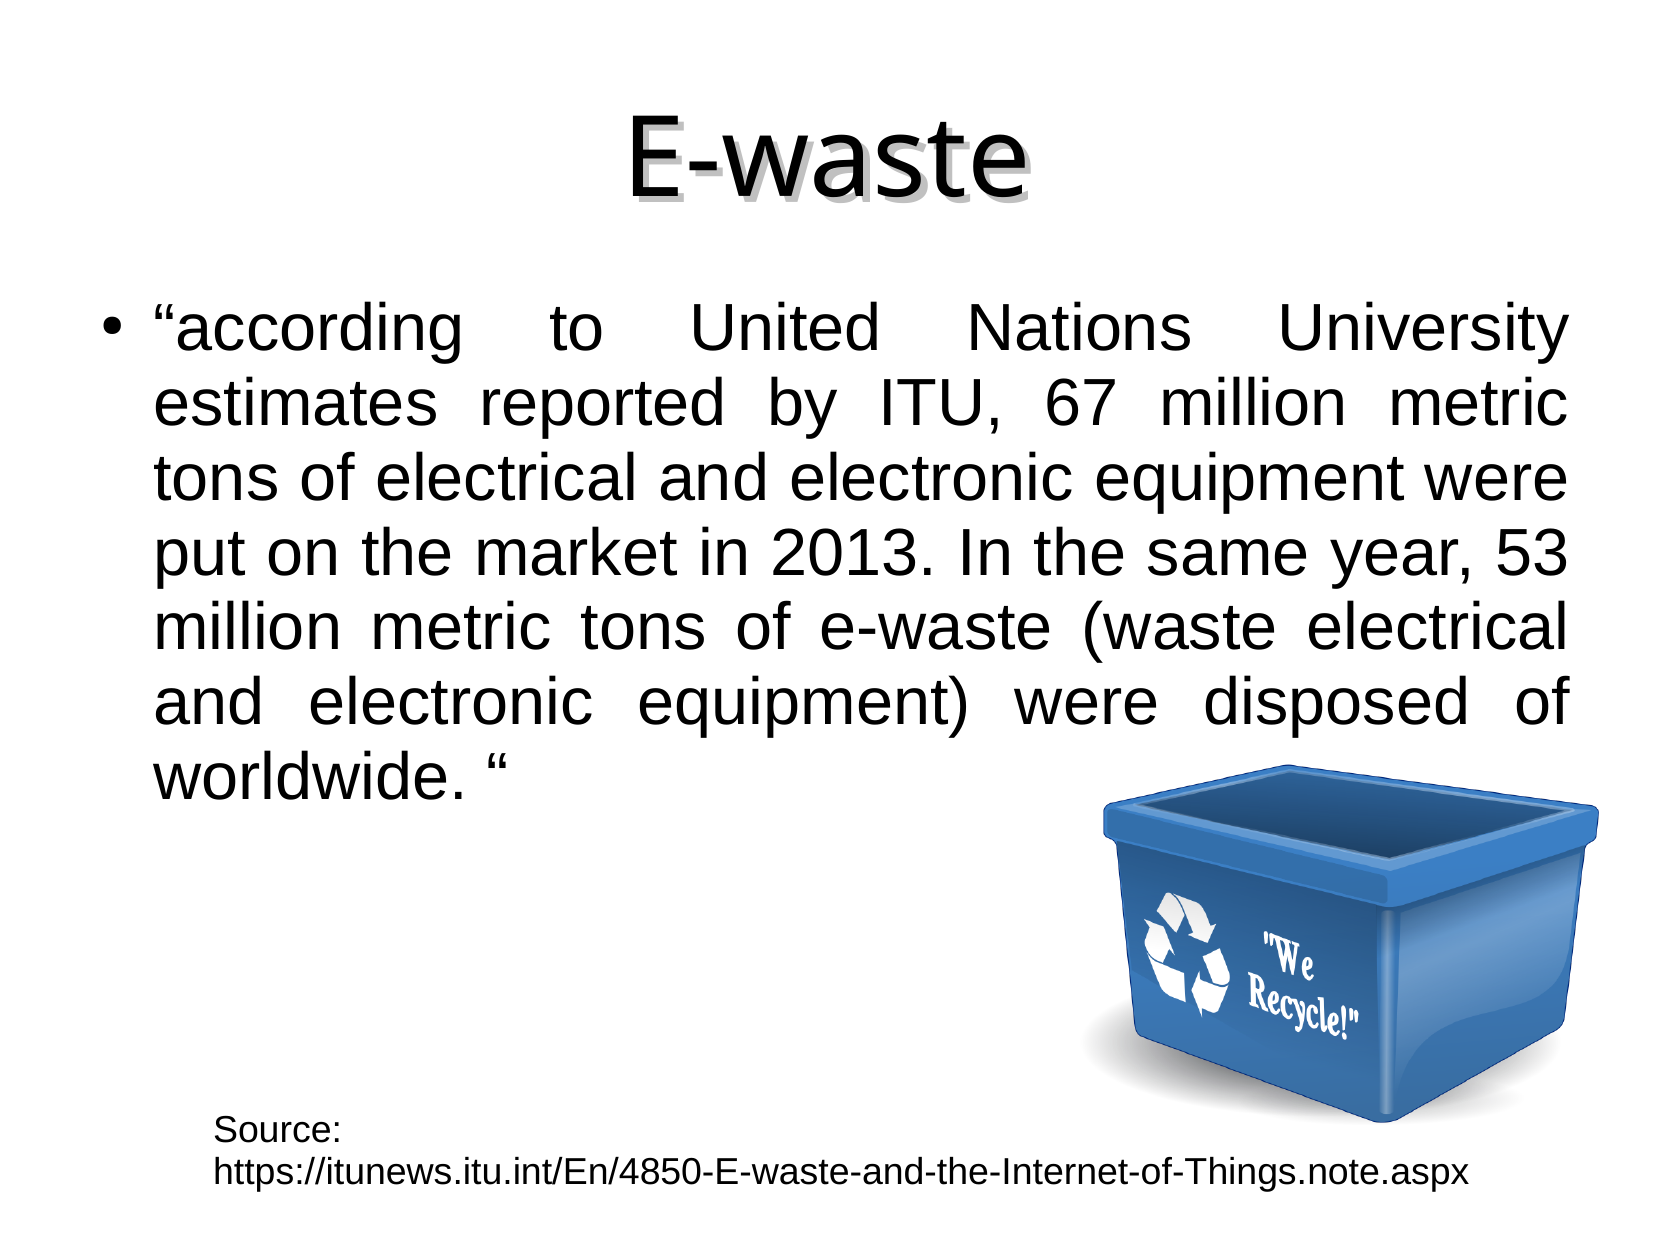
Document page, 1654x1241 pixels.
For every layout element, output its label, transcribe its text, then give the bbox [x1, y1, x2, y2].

text_box Source: https://itunews.itu.int/En/4850-E-waste-and-the-Internet-of-Things.note.aspx [198, 1101, 1486, 1201]
list “according to United Nations University estimates reported by ITU, 67 million metric tons of electrical and electronic equipment were put on the market in 2013. In the same year, 53 million metric tons of e‑waste (waste electrical and electronic equipment) were disposed of worldwide. “ [82, 290, 1571, 1010]
title E-waste [82, 49, 1571, 257]
picture [1080, 764, 1599, 1126]
